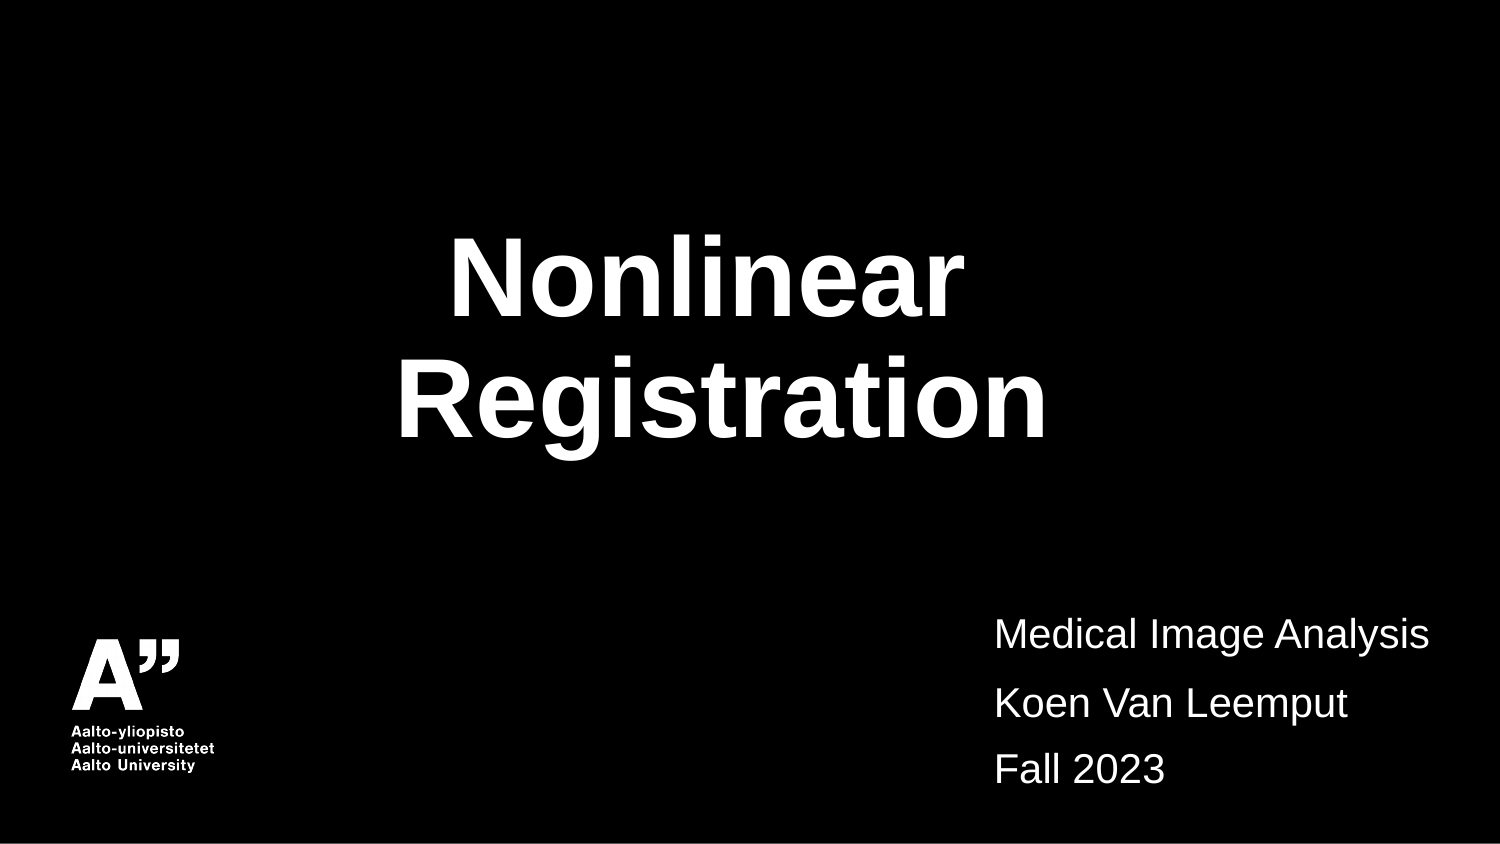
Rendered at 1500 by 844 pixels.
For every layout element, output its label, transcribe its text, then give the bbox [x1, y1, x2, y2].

list Nonlinear Registration [70, 360, 1375, 470]
picture [0, 568, 285, 844]
list Fall 2023 [978, 739, 1383, 789]
list Koen Van Leemput [978, 673, 1443, 723]
list Medical Image Analysis [978, 604, 1469, 654]
